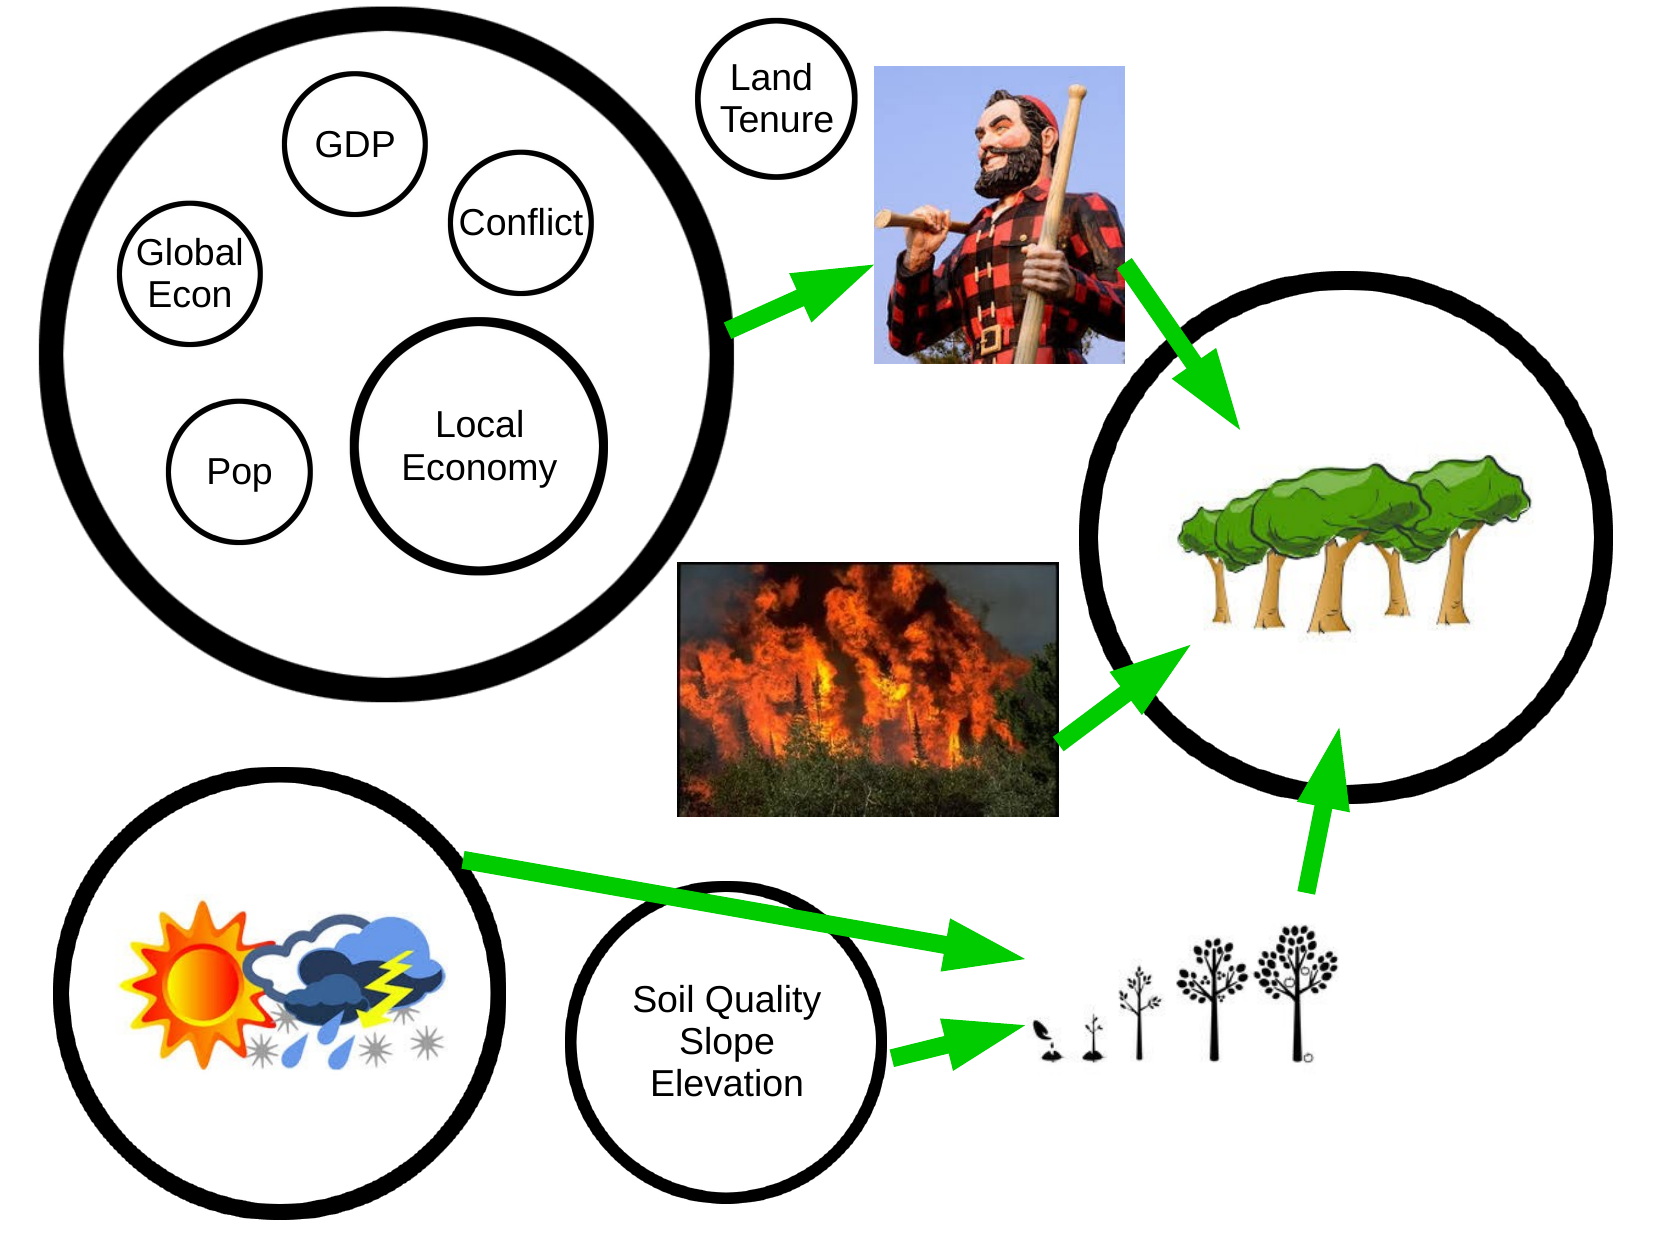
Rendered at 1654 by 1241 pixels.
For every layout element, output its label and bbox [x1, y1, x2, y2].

picture [33, 0, 1059, 817]
picture [613, 876, 892, 926]
picture [1015, 843, 1356, 1145]
picture [874, 66, 1621, 811]
picture [49, 760, 513, 1226]
picture [562, 887, 892, 1208]
